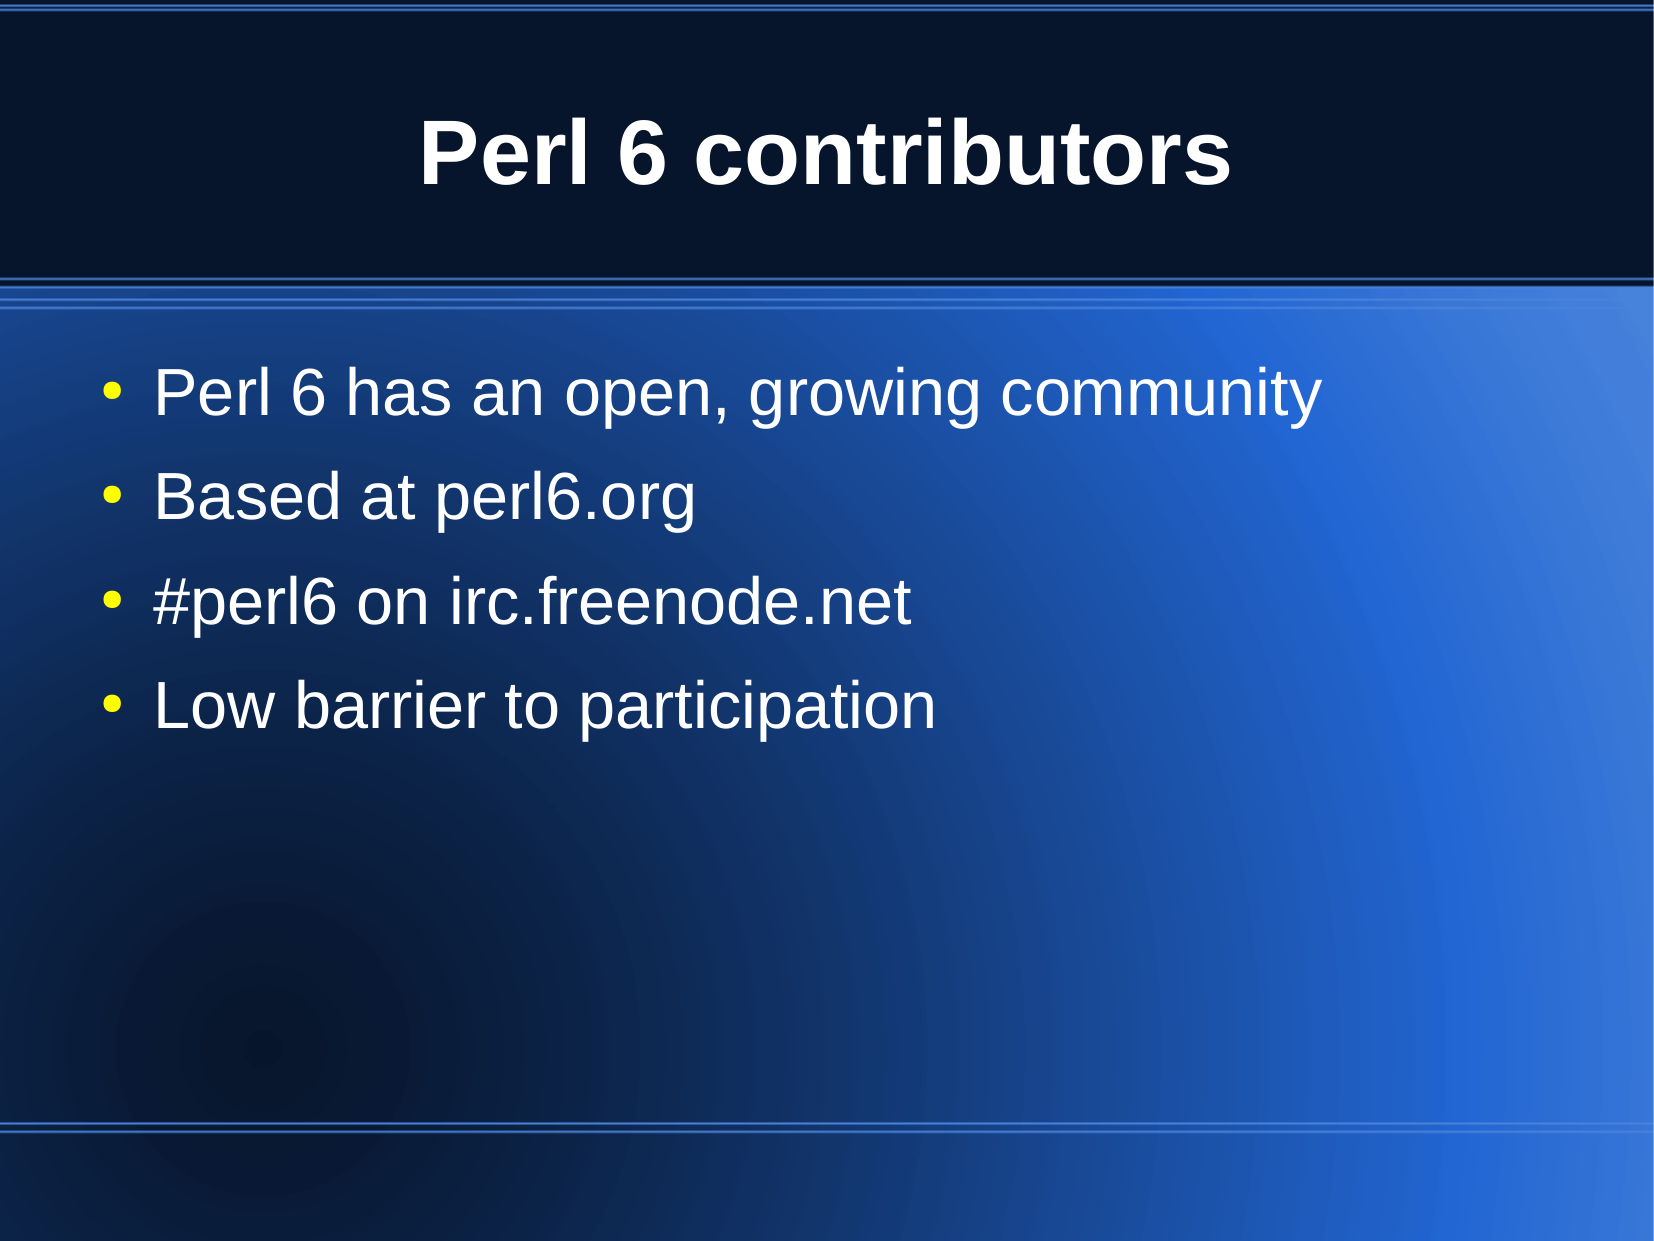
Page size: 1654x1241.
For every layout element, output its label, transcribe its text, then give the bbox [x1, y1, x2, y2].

picture [0, 0, 1654, 1241]
title Perl 6 contributors [82, 56, 1571, 250]
list Perl 6 has an open, growing community Based at perl6.org #perl6 on irc.freenode.net Low barrier to participation [82, 355, 1571, 1159]
